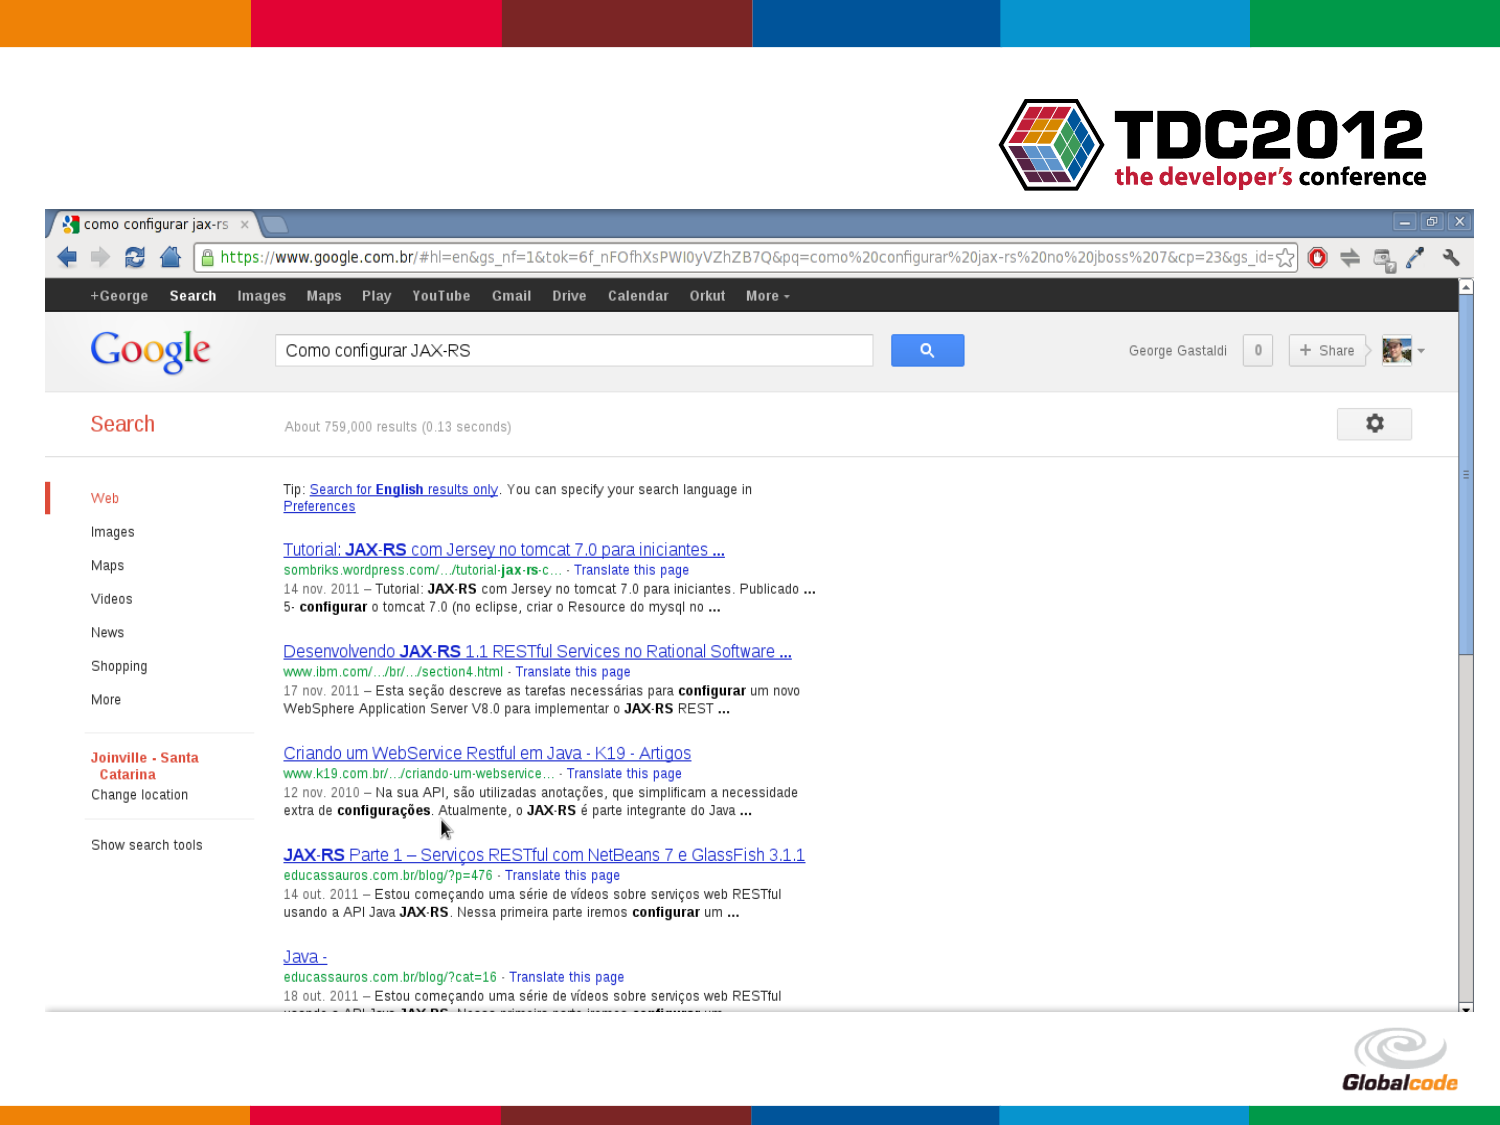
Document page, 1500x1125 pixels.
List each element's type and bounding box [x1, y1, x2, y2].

picture [45, 209, 1474, 1105]
